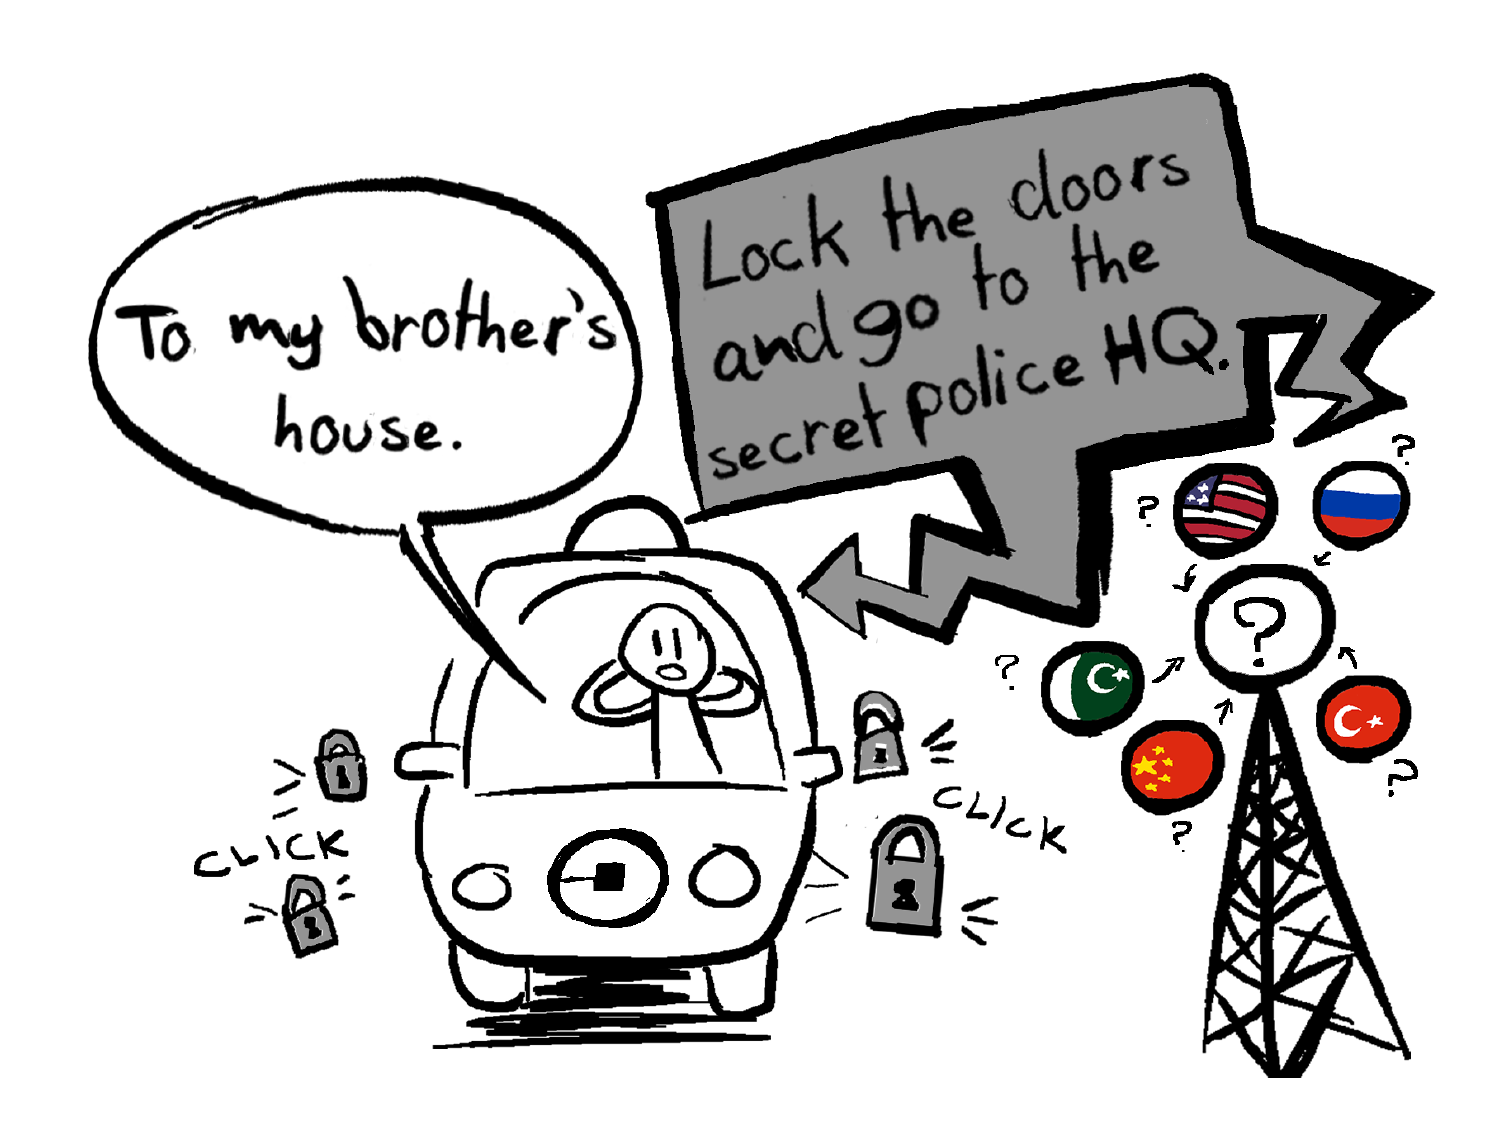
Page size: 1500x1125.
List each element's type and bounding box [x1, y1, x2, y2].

picture [74, 54, 1440, 1078]
